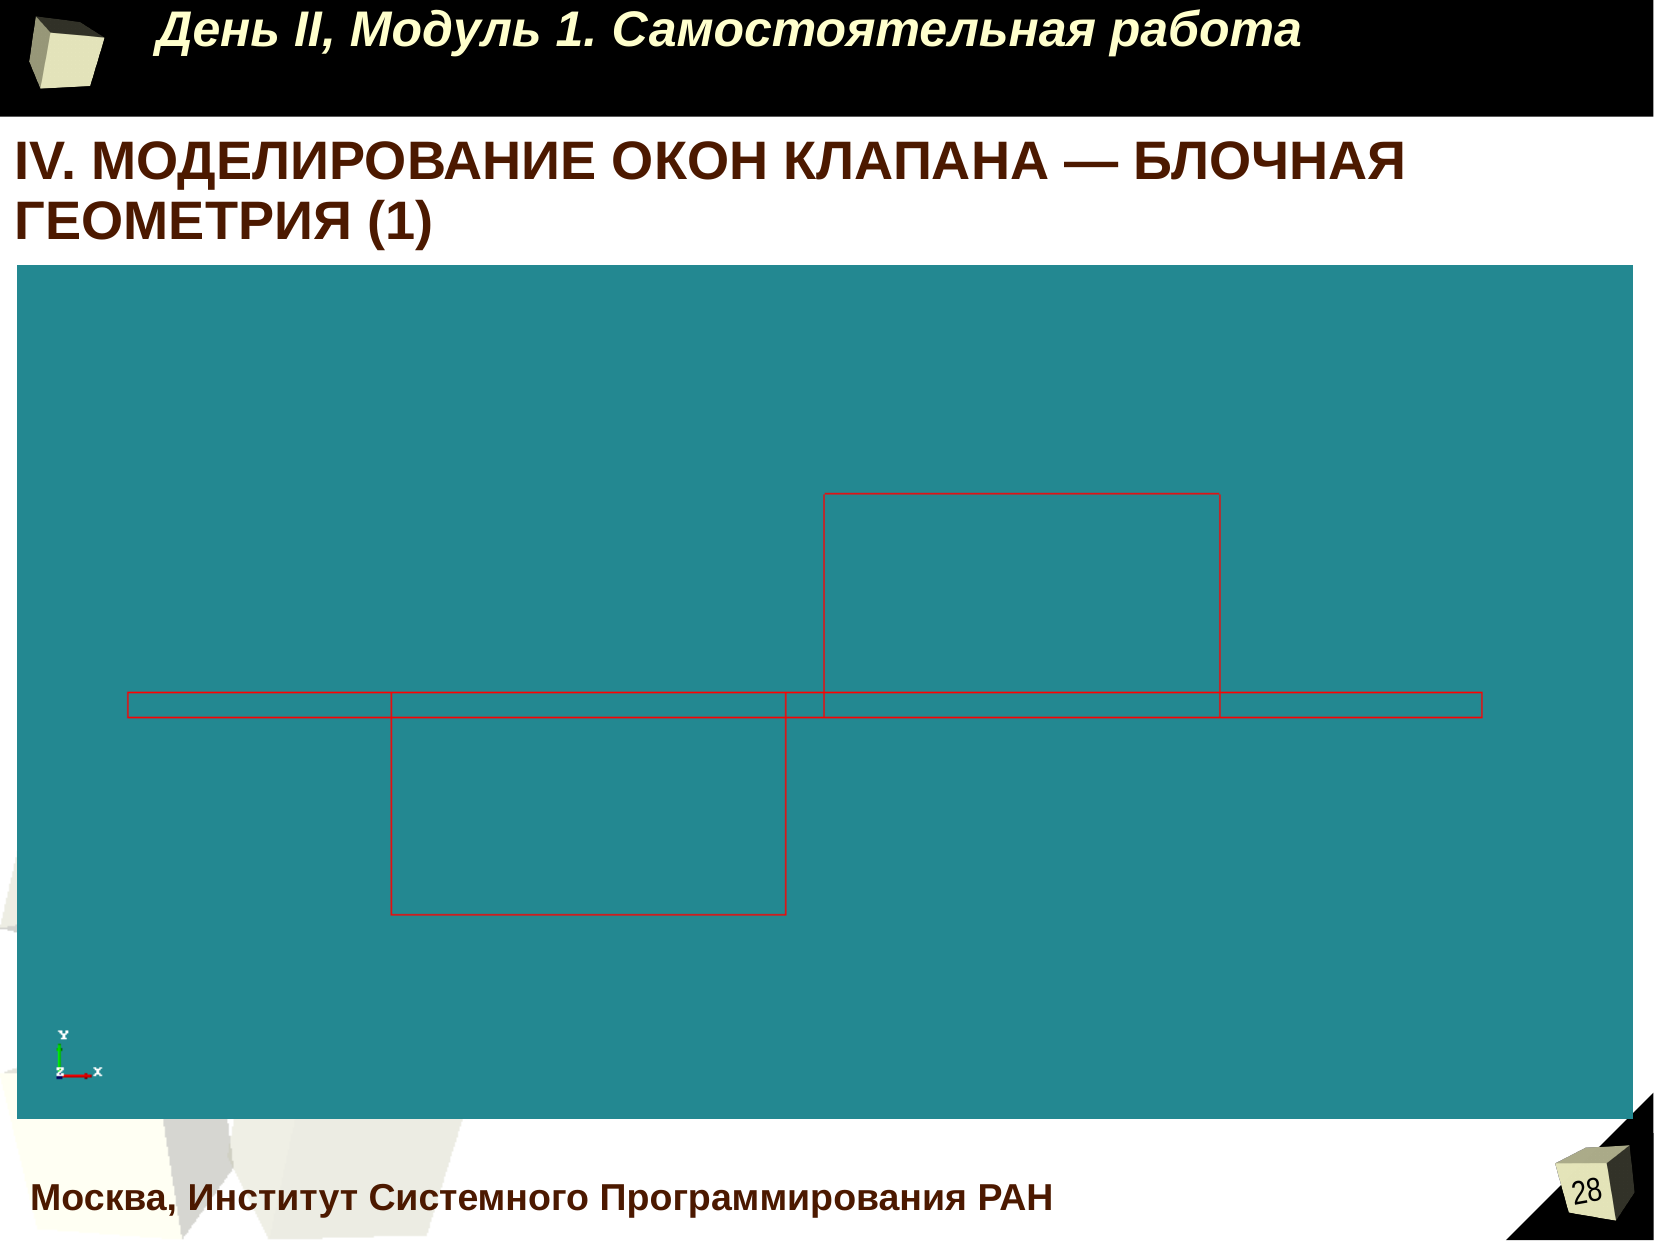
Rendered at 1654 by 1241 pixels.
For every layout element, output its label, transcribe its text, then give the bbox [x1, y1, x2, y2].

text_box IV. МОДЕЛИРОВАНИЕ ОКОН КЛАПАНА — БЛОЧНАЯ ГЕОМЕТРИЯ (1) [0, 122, 1654, 259]
picture [464, 1193, 472, 1198]
picture [0, 265, 1633, 1241]
